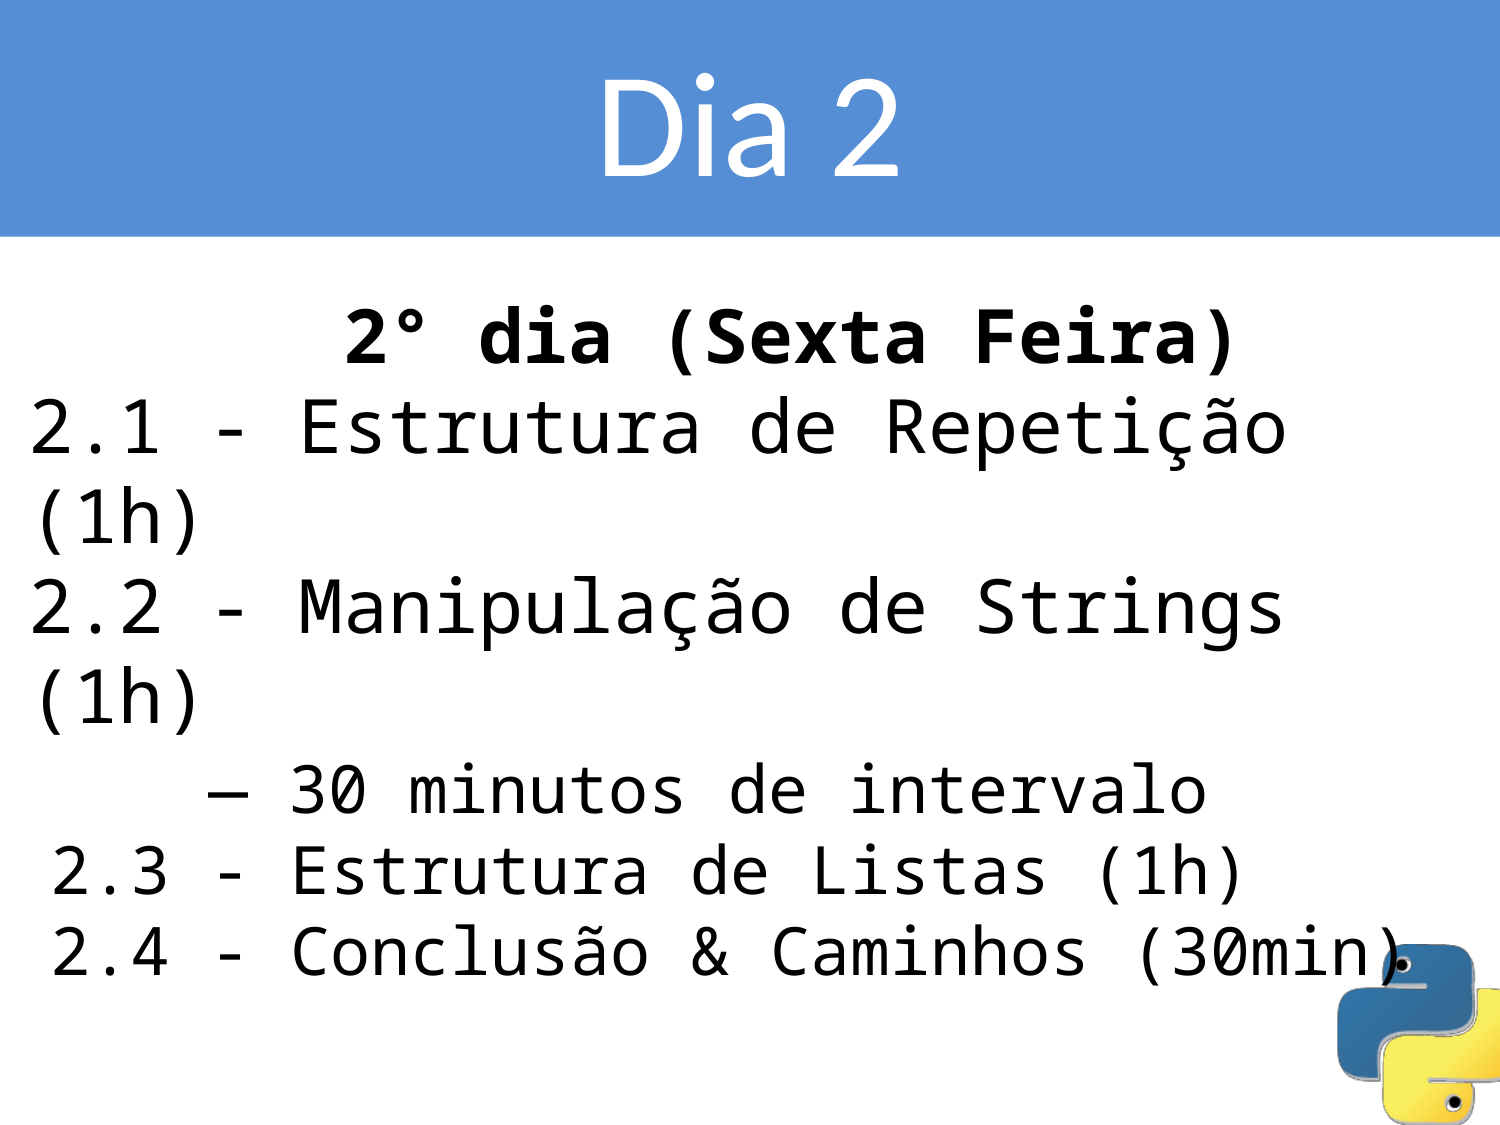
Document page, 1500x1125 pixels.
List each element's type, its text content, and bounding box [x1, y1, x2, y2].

picture [1335, 996, 1500, 1125]
text_box 2° dia (Sexta Feira) 2.1 - Estrutura de Repetição (1h) 2.2 - Manipulação de Strings (1h) — 30 minutos de intervalo 2.3 - Estrutura de Listas (1h) 2.4 - Conclusão & Caminhos (30min) [0, 281, 1500, 996]
text_box Dia 2 [0, 0, 1500, 237]
